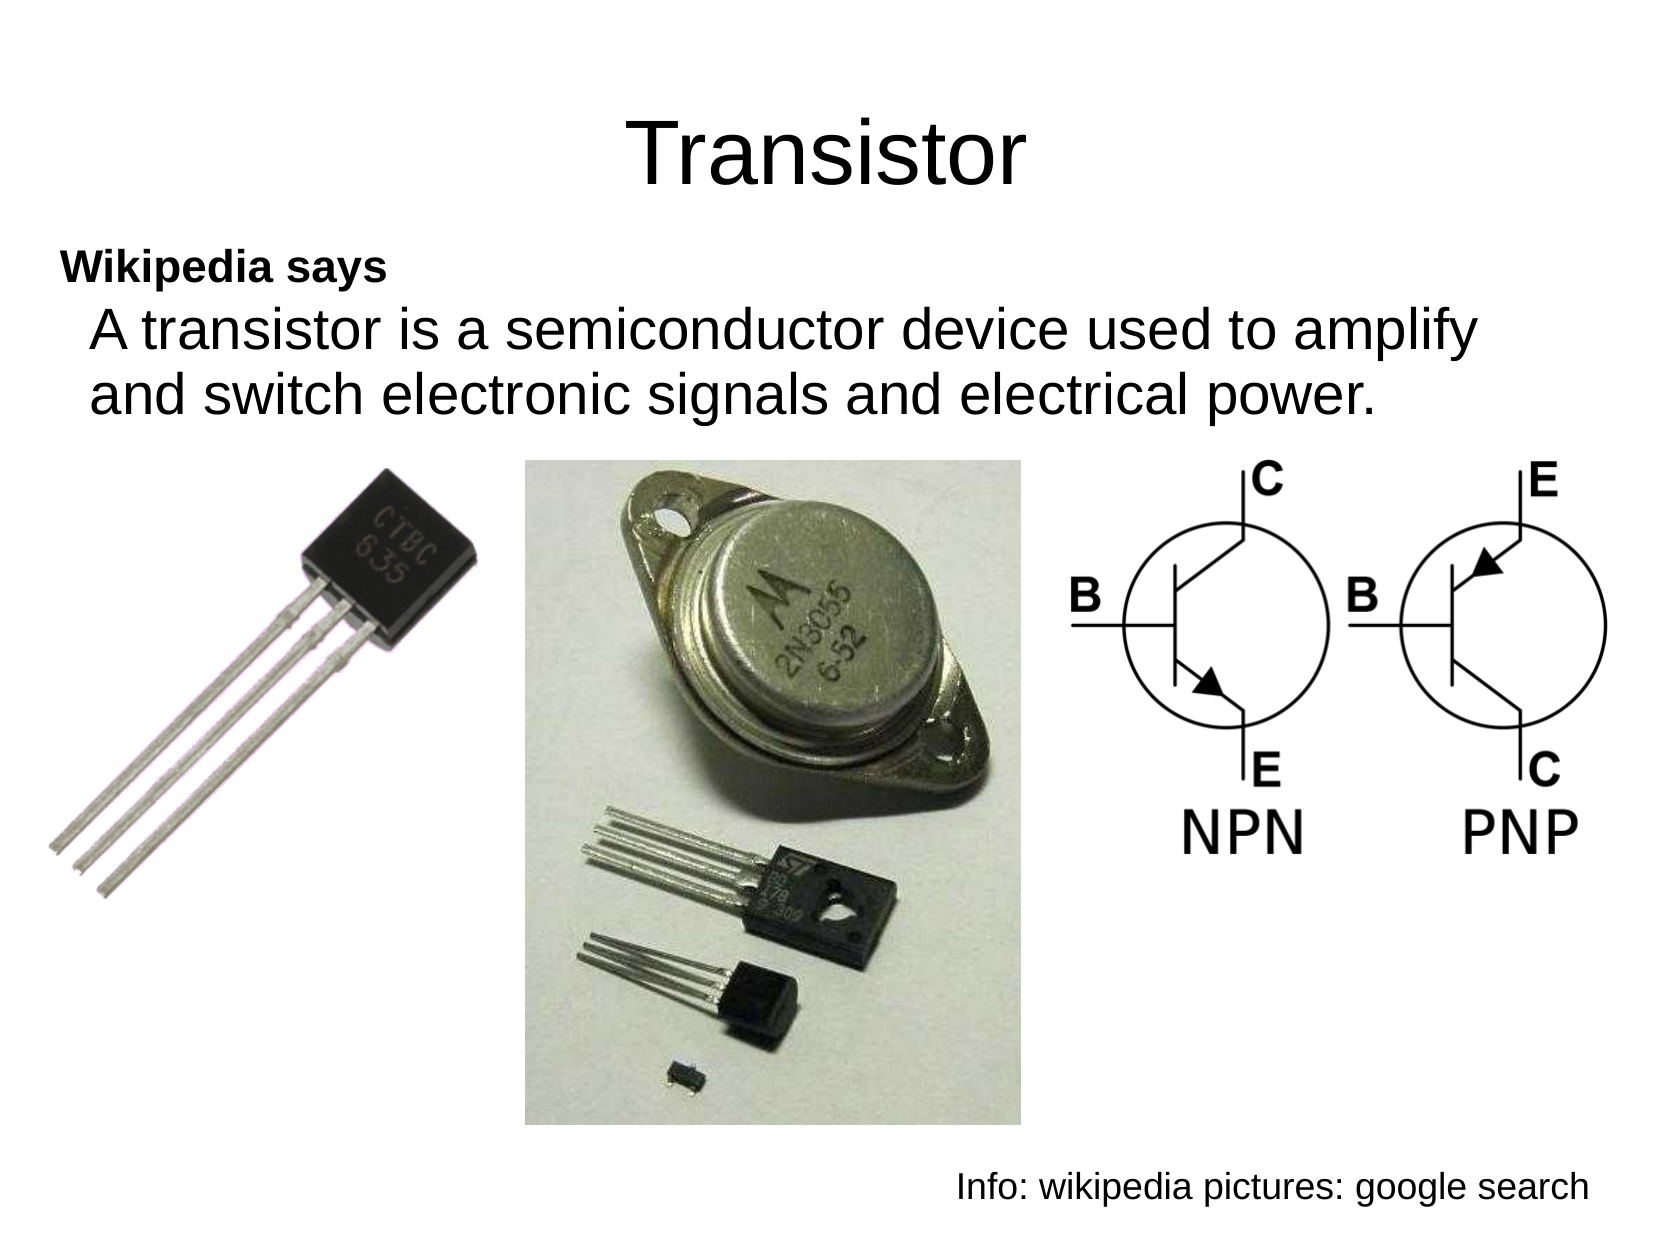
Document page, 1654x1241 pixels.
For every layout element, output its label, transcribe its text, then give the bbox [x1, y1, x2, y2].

picture [45, 464, 481, 901]
picture [1050, 449, 1630, 859]
picture [525, 460, 1021, 1126]
text_box Info: wikipedia pictures: google search [941, 1158, 1606, 1216]
title Transistor [82, 49, 1571, 257]
text_box Wikipedia says [45, 233, 466, 301]
text_box A transistor is a semiconductor device used to amplify and switch electronic signals and electrical power. [75, 289, 1591, 436]
